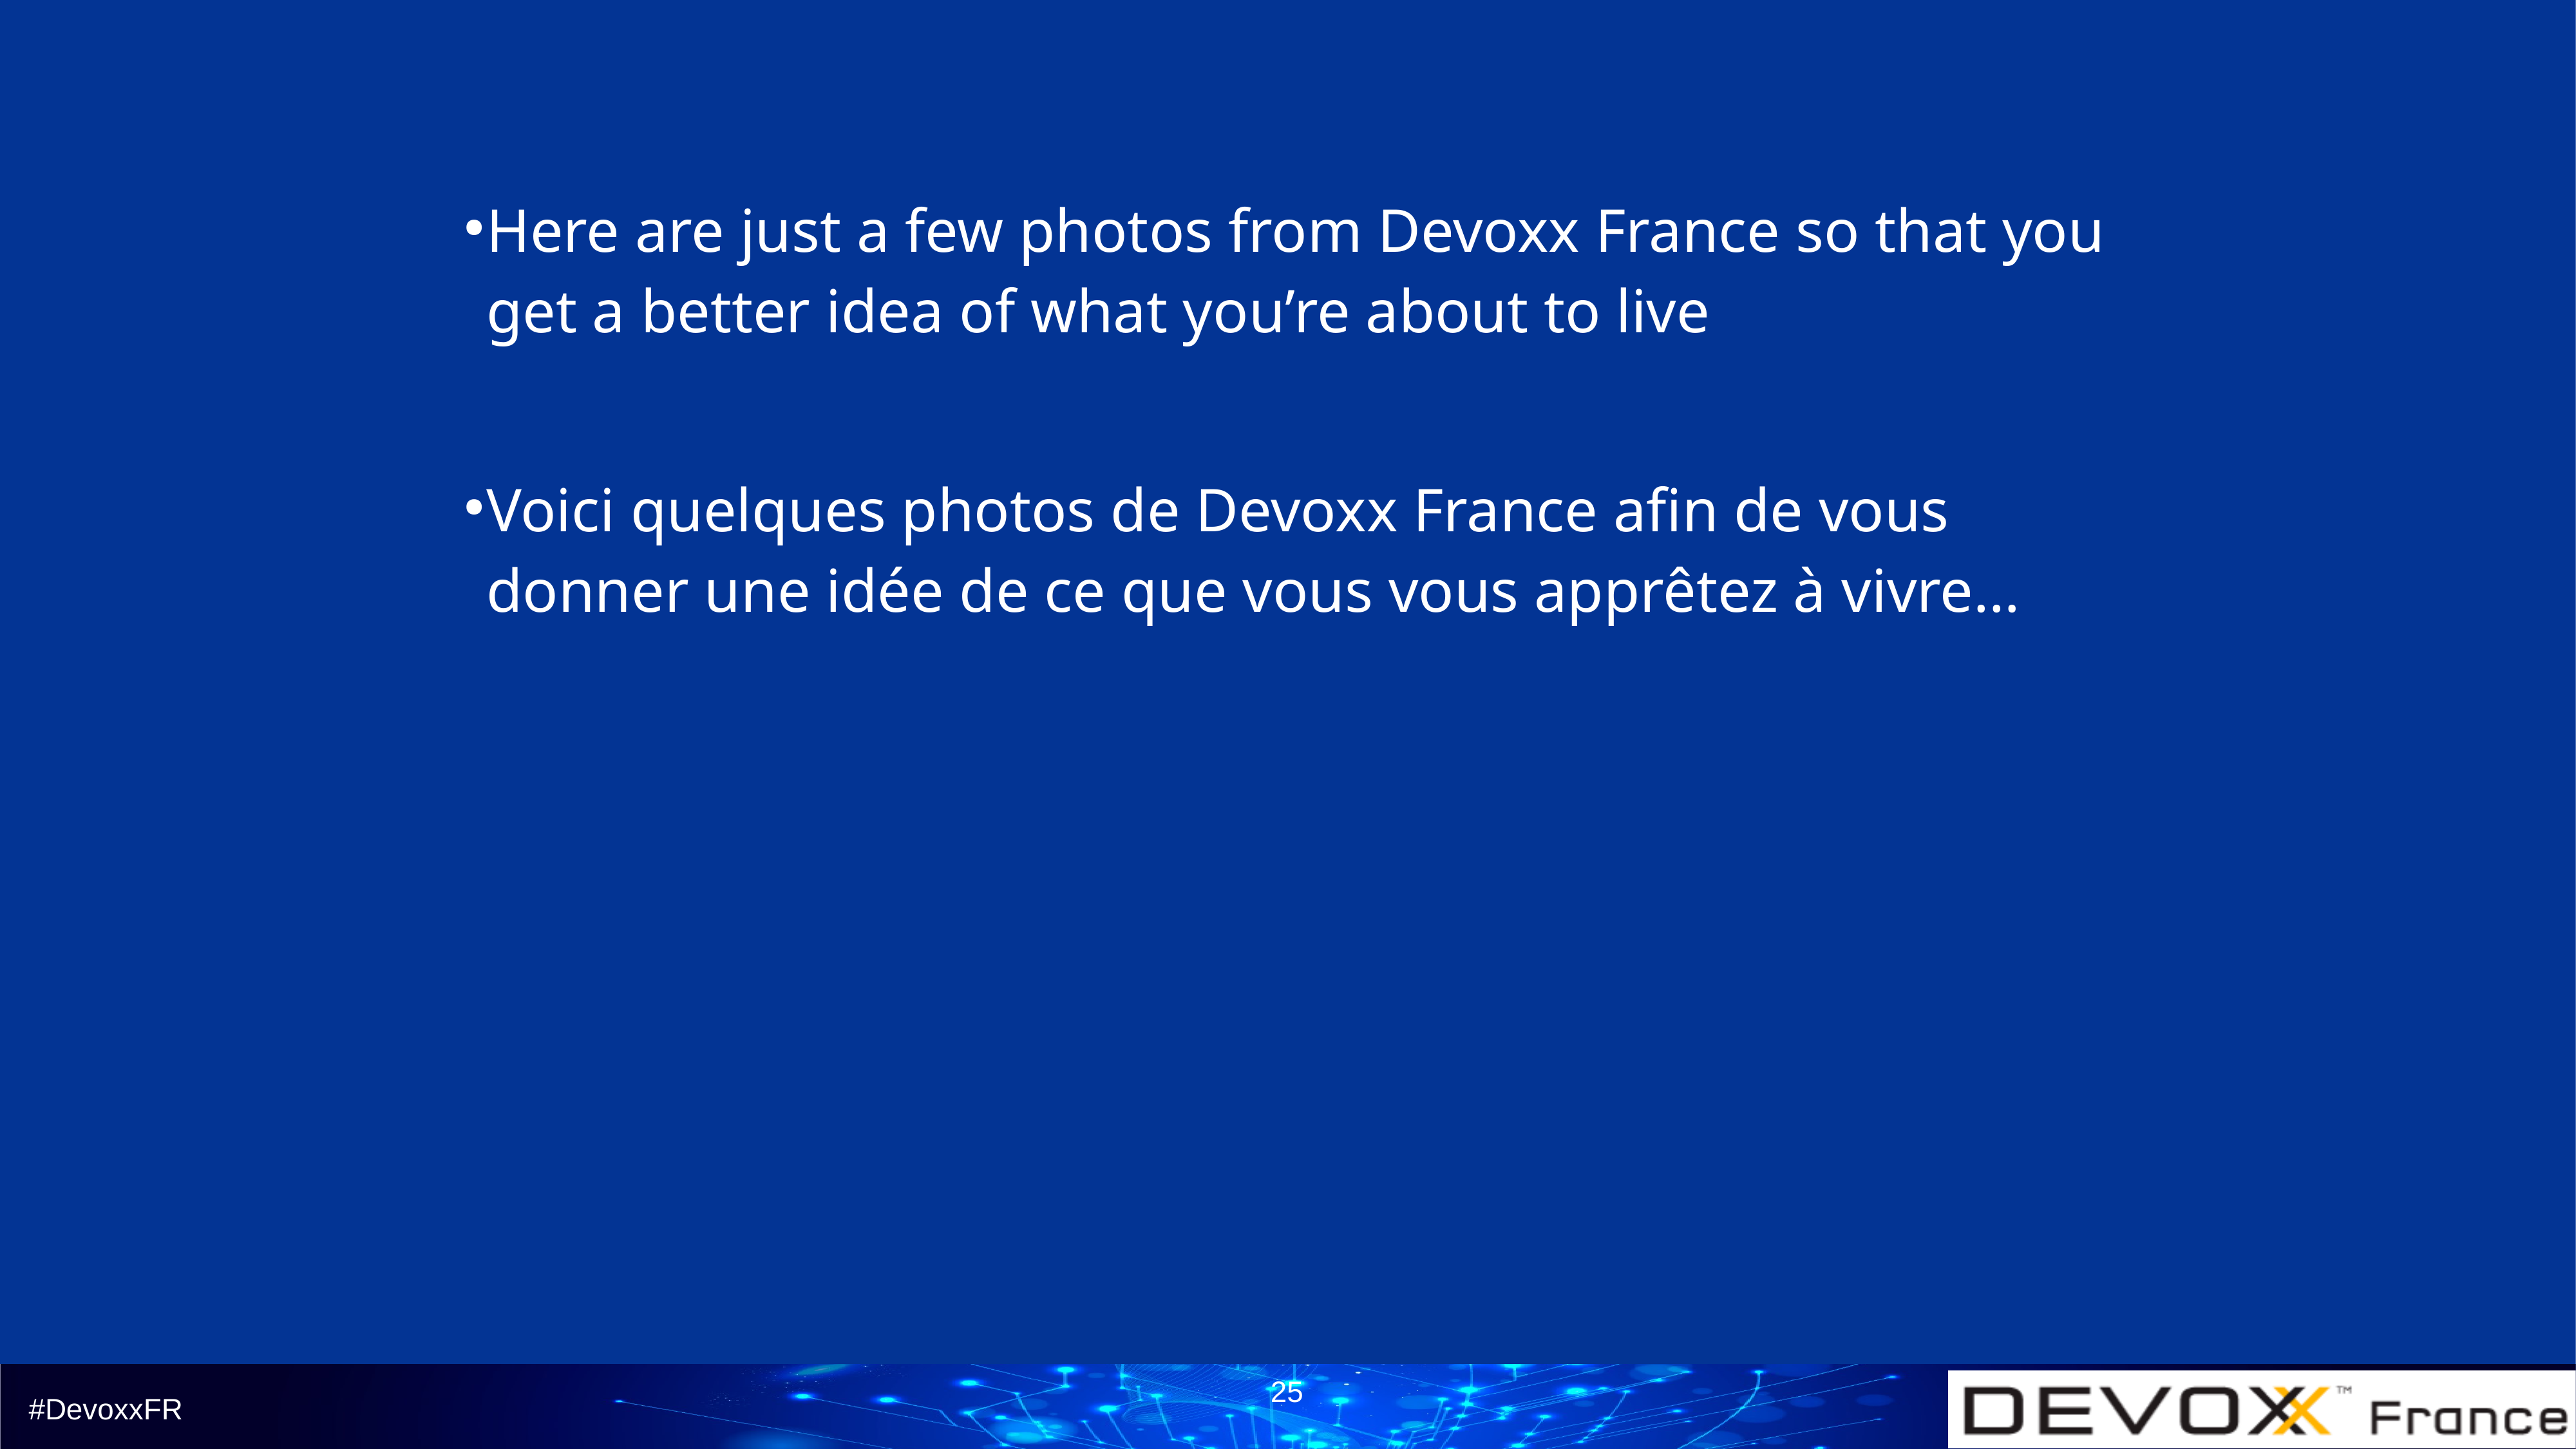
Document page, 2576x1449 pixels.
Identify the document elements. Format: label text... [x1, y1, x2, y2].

picture [1309, 1442, 1326, 1449]
slide_number 25 [1264, 1375, 1310, 1427]
list Here are just a few photos from Devoxx France so that you get a better idea of what you’re about to live Voici quelques photos de Devoxx France afin de vous donner une idée de ce que vous vous apprêtez à vivre… [463, 188, 2113, 1260]
picture [0, 1364, 2576, 1449]
